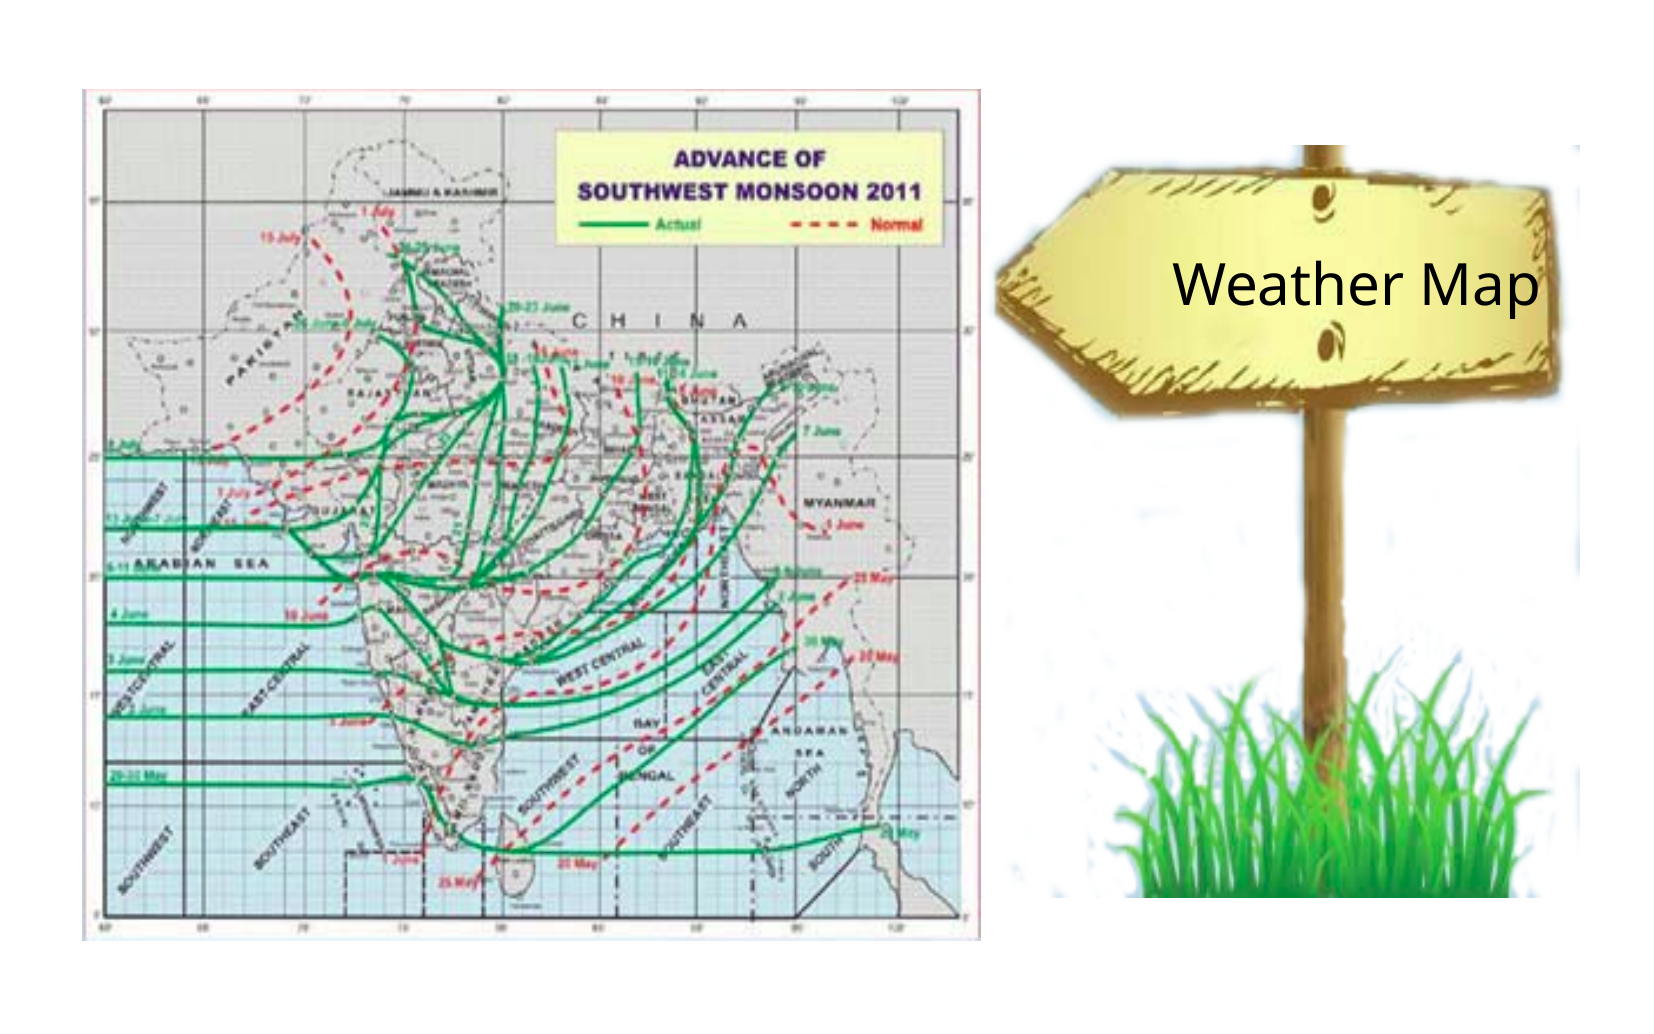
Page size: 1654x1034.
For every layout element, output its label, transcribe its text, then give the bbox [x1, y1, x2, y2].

picture [82, 89, 1581, 942]
text_box Weather Map [1157, 236, 1491, 324]
